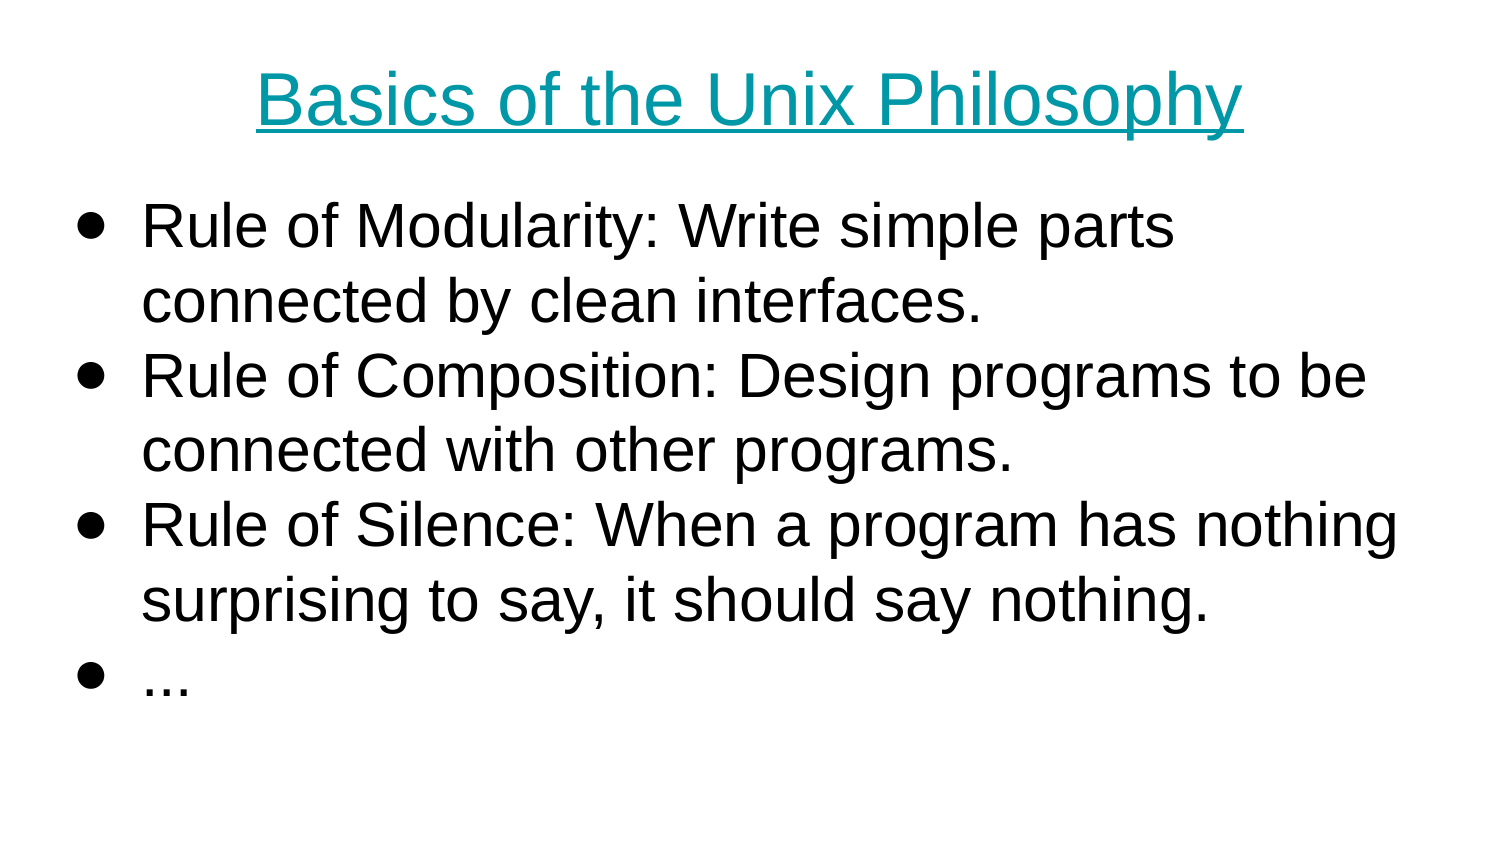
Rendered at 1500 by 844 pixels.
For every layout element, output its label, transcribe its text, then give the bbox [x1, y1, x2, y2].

title Basics of the Unix Philosophy [51, 48, 1449, 142]
list Rule of Modularity: Write simple parts connected by clean interfaces. Rule of Composition: Design programs to be connected with other programs. Rule of Silence: When a program has nothing surprising to say, it should say nothing. ... [51, 169, 1449, 795]
